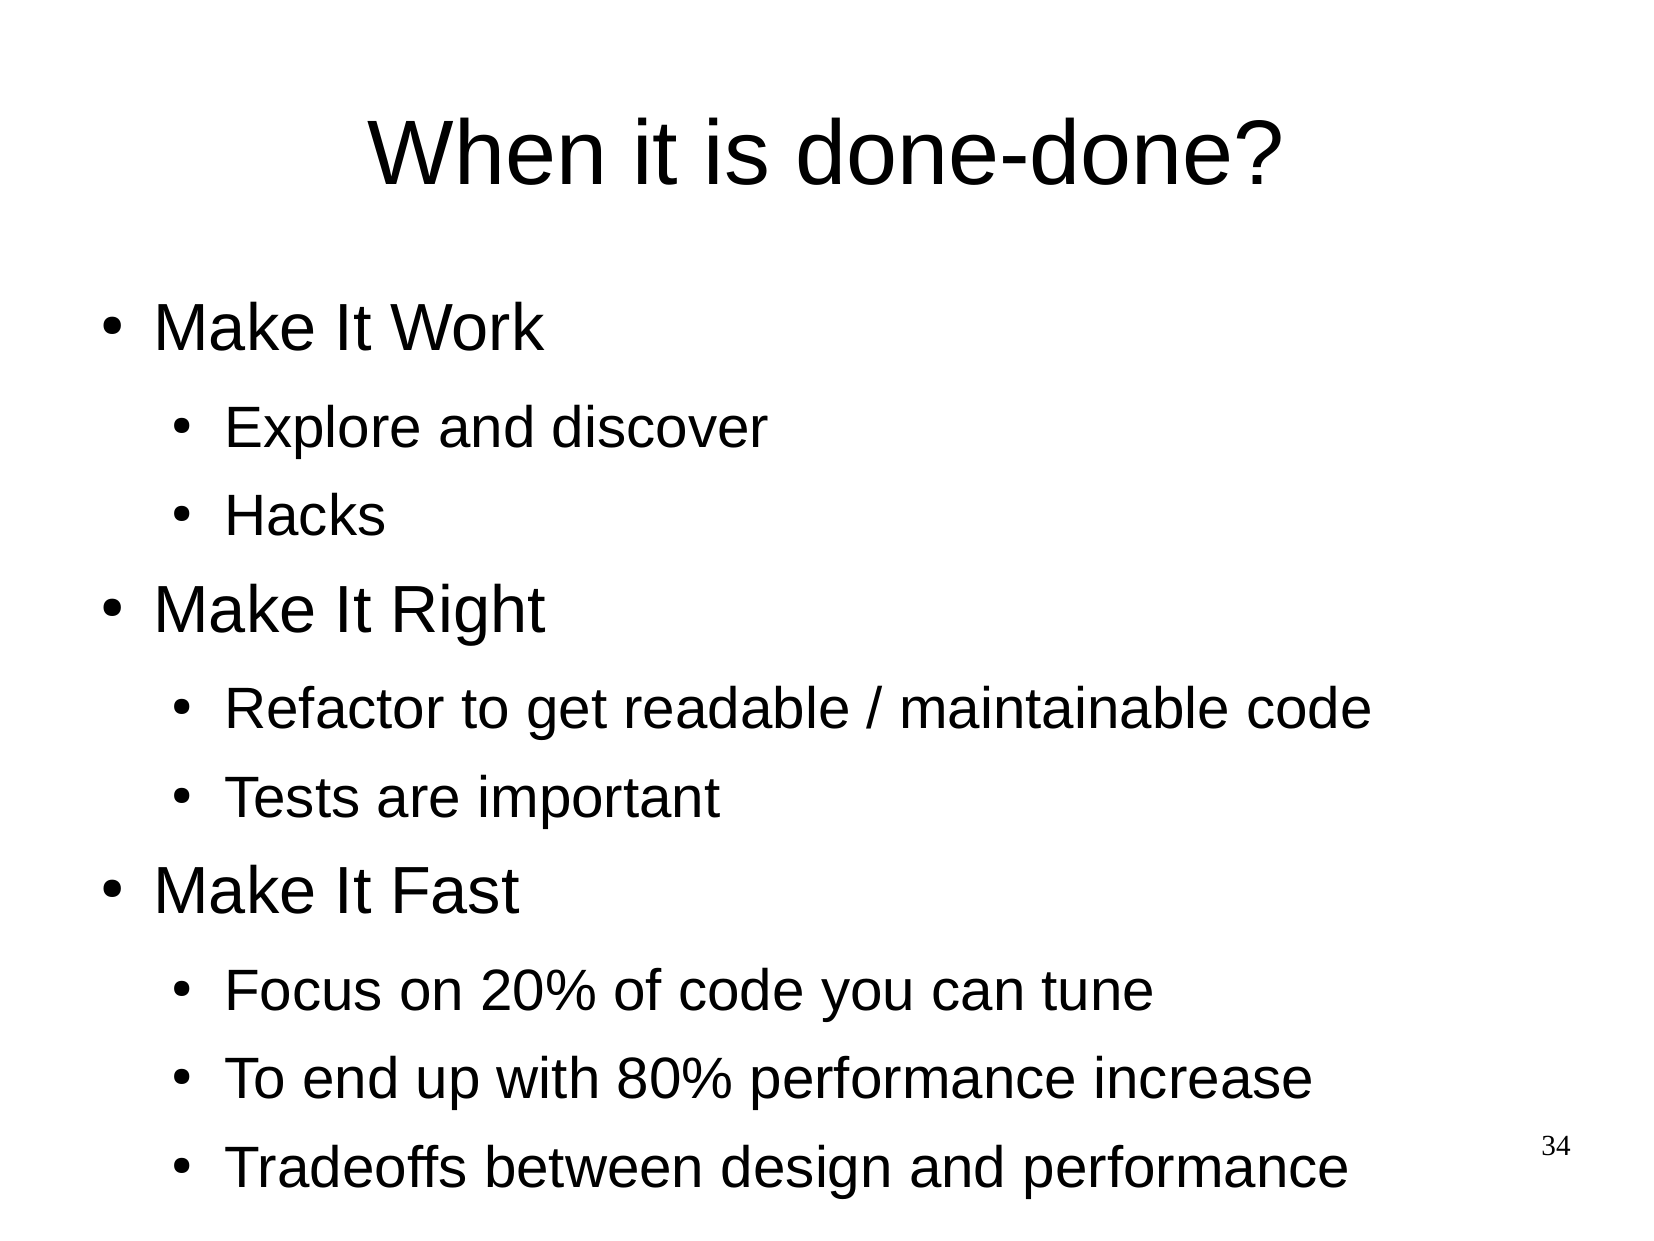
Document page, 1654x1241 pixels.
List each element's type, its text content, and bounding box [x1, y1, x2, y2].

title When it is done-done? [82, 49, 1571, 257]
list Make It Work Explore and discover Hacks Make It Right Refactor to get readable / maintainable code Tests are important Make It Fast Focus on 20% of code you can tune To end up with 80% performance increase Tradeoffs between design and performance [82, 290, 1571, 1199]
